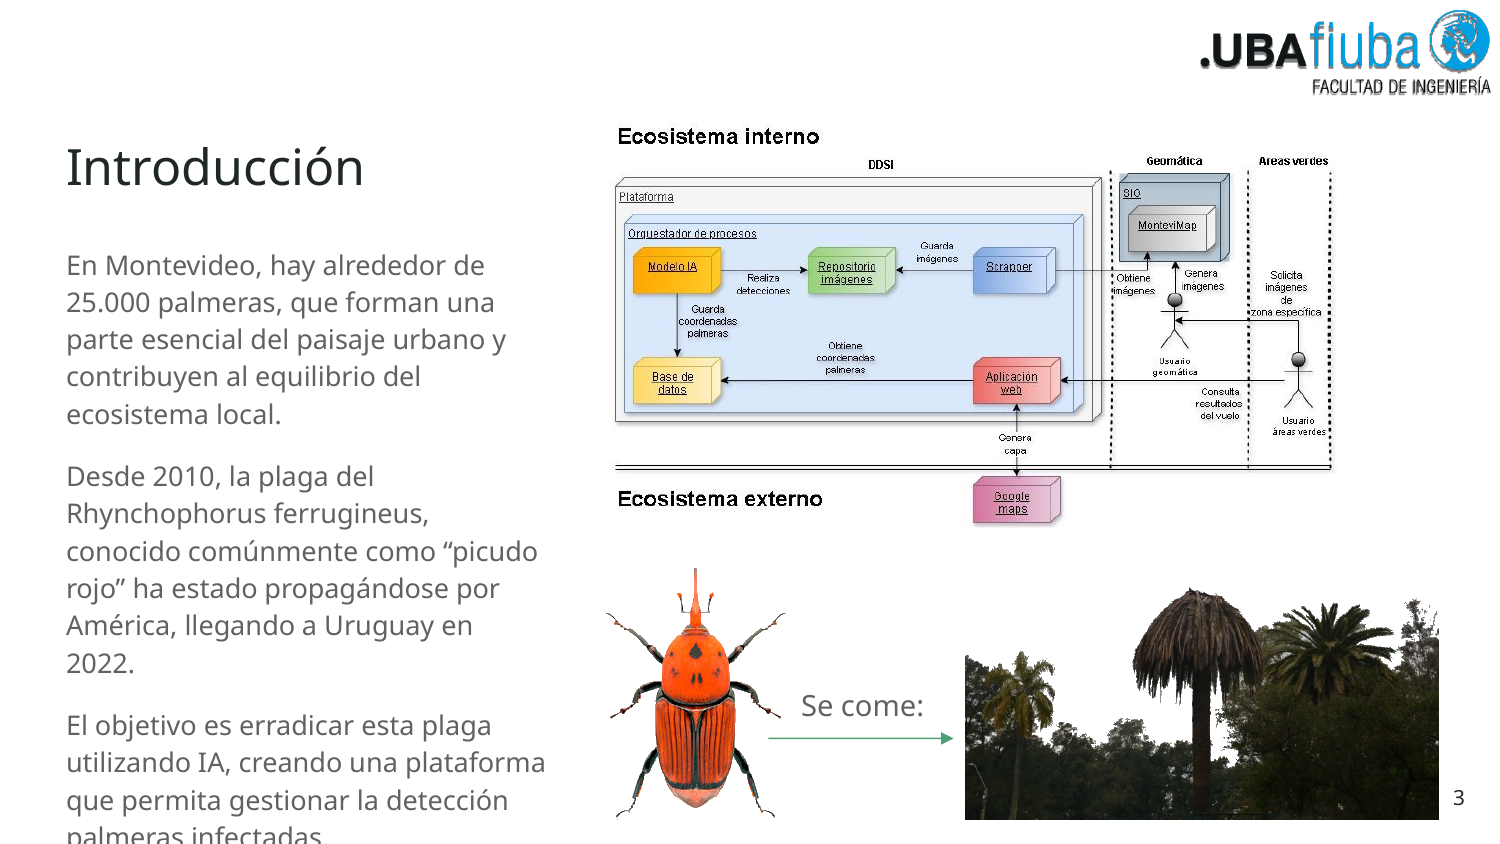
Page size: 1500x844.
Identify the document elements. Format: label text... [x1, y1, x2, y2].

title Introducción [51, 91, 512, 216]
picture [1192, 0, 1500, 103]
picture [965, 553, 1439, 820]
picture [610, 114, 1337, 528]
list En Montevideo, hay alrededor de 25.000 palmeras, que forman una parte esencial del paisaje urbano y contribuyen al equilibrio del ecosistema local. Desde 2010, la plaga del Rhynchophorus ferrugineus, conocido comúnmente como “picudo rojo” ha estado propagándose por América, llegando a Uruguay en 2022. El objetivo es erradicar esta plaga utilizando IA, creando una plataforma que permita gestionar la detección palmeras infectadas. [51, 227, 564, 795]
picture [603, 567, 787, 820]
slide_number <number> [1389, 764, 1480, 830]
text_box Se come: [786, 672, 1068, 738]
